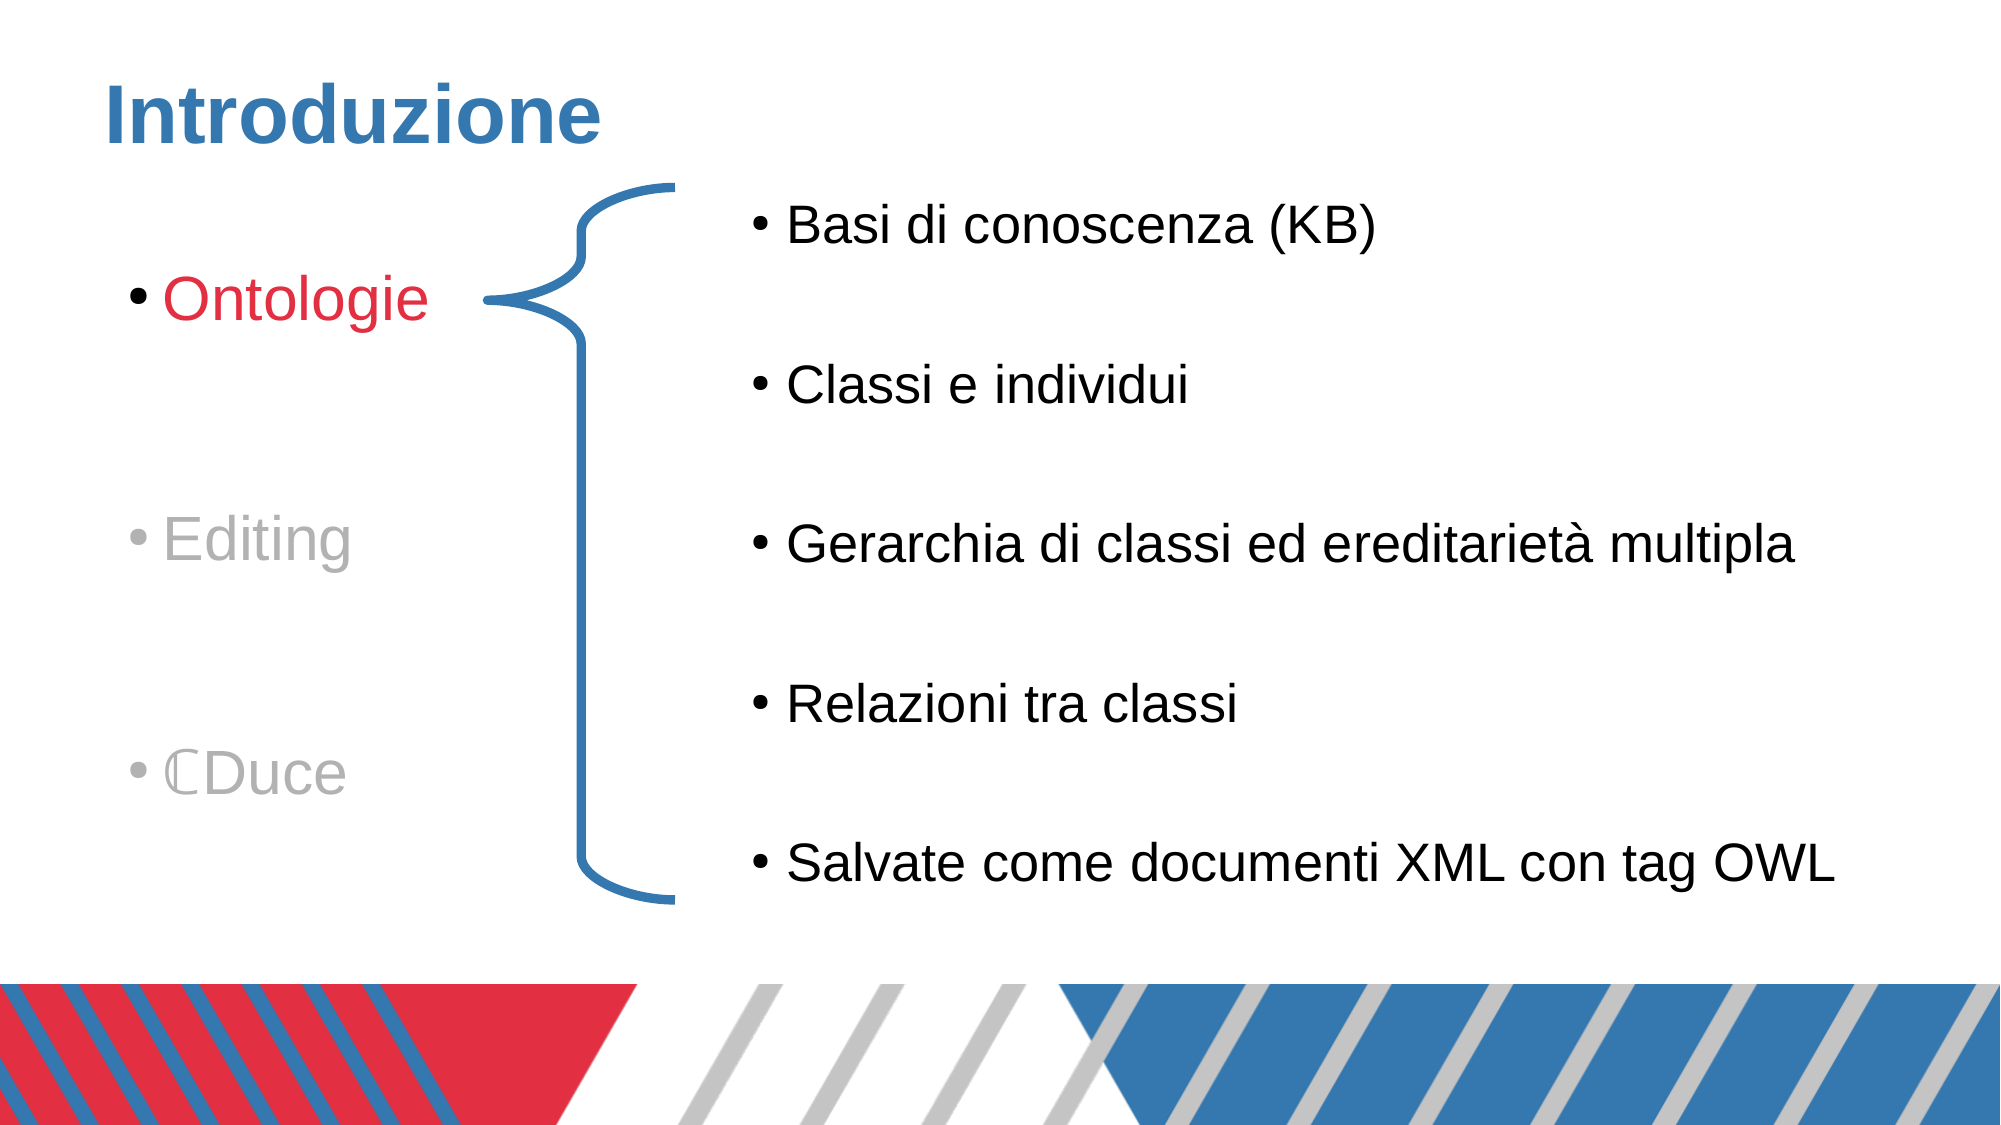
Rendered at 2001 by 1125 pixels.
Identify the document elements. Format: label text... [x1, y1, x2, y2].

text_box Basi di conoscenza (KB) Classi e individui Gerarchia di classi ed ereditarietà multipla Relazioni tra classi Salvate come documenti XML con tag OWL [736, 187, 1862, 901]
text_box Ontologie Editing ℂDuce [112, 262, 1801, 976]
picture [0, 984, 2000, 1125]
title Introduzione [89, 64, 1828, 171]
